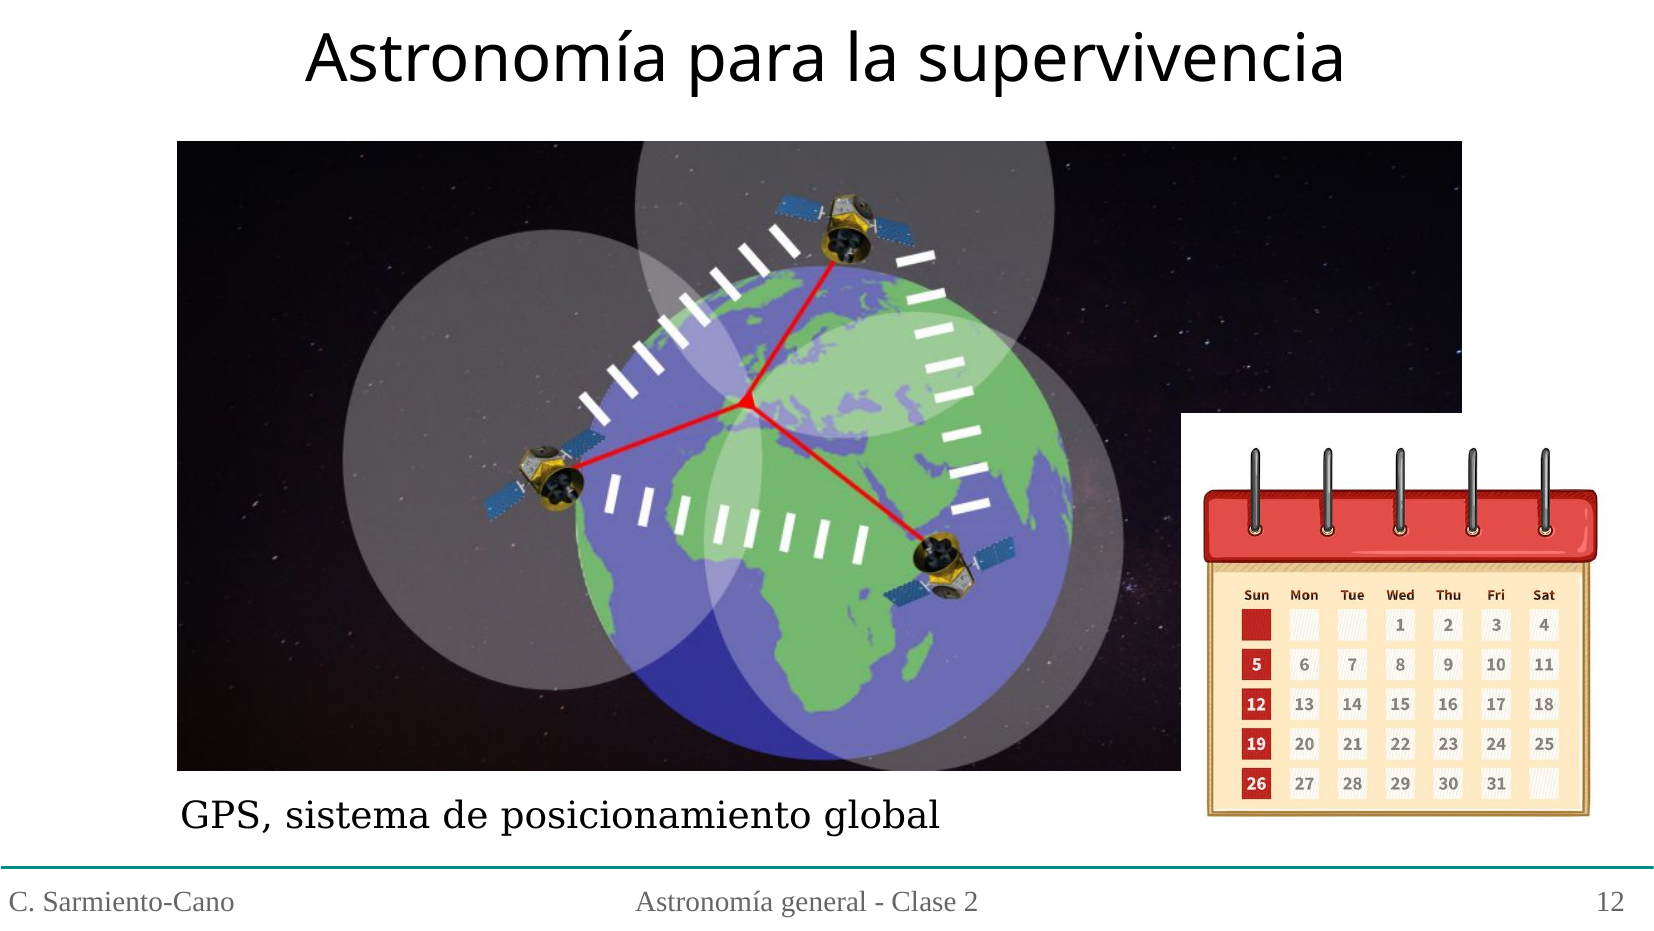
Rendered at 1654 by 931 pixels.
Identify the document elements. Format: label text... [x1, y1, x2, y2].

picture [177, 141, 1619, 851]
text_box GPS, sistema de posicionamiento global [165, 791, 1181, 844]
title Astronomía para la supervivencia [82, 0, 1571, 134]
